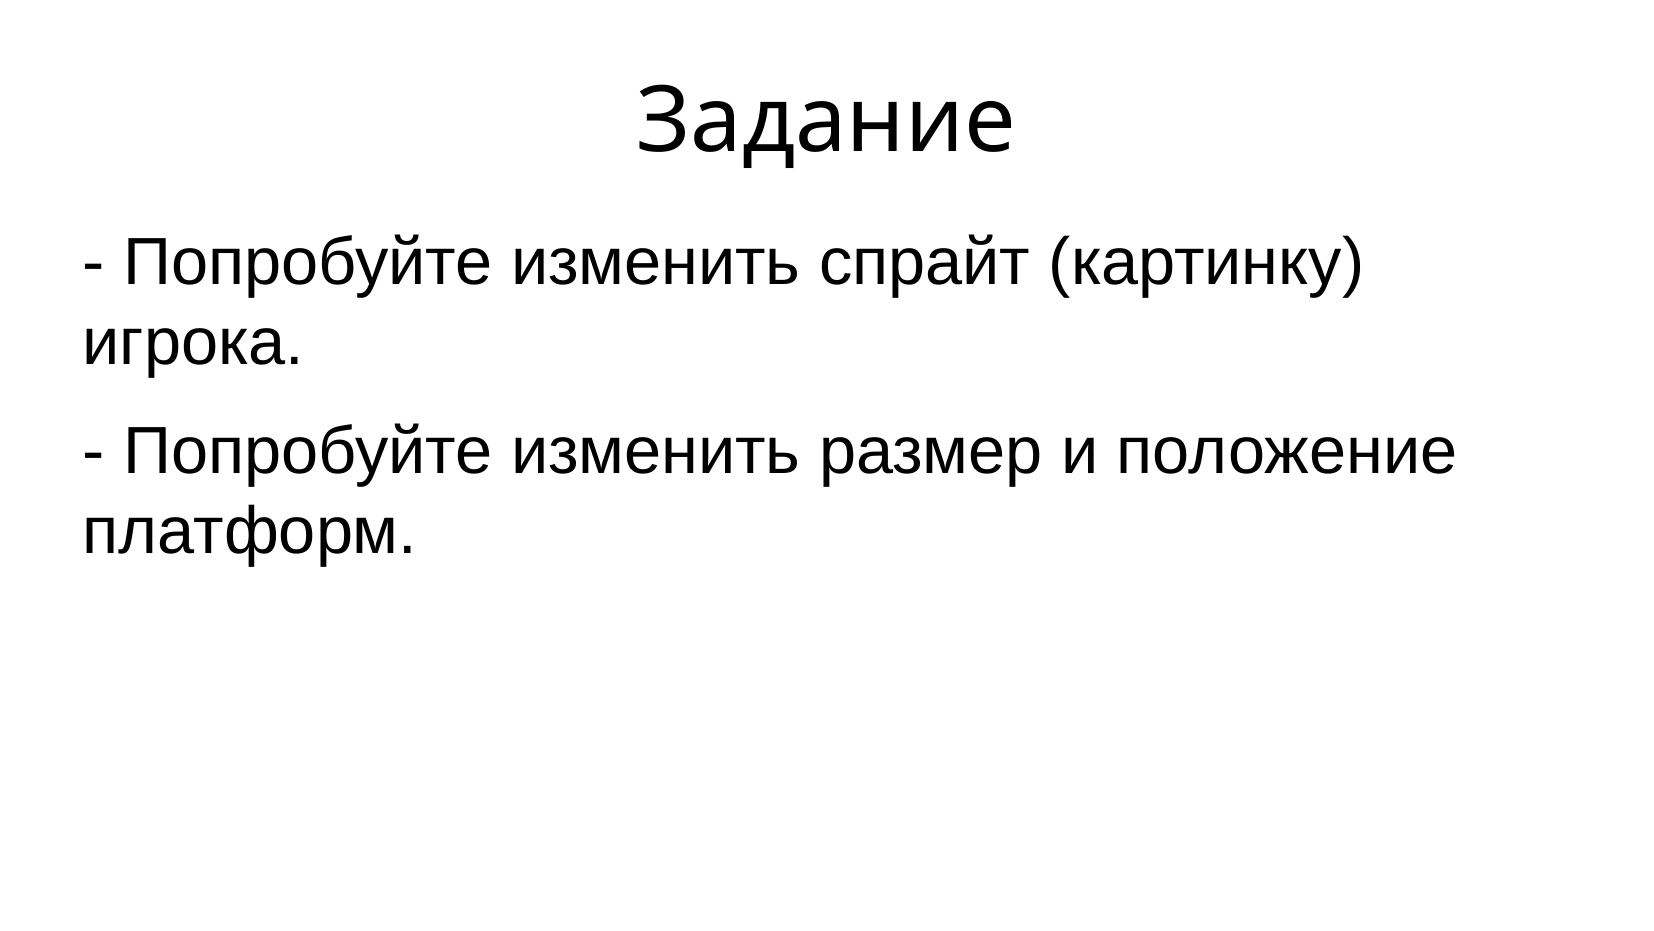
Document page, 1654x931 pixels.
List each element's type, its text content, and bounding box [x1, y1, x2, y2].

title Задание [82, 37, 1571, 193]
list - Попробуйте изменить спрайт (картинку) игрока. - Попробуйте изменить размер и положение платформ. [82, 217, 1571, 757]
